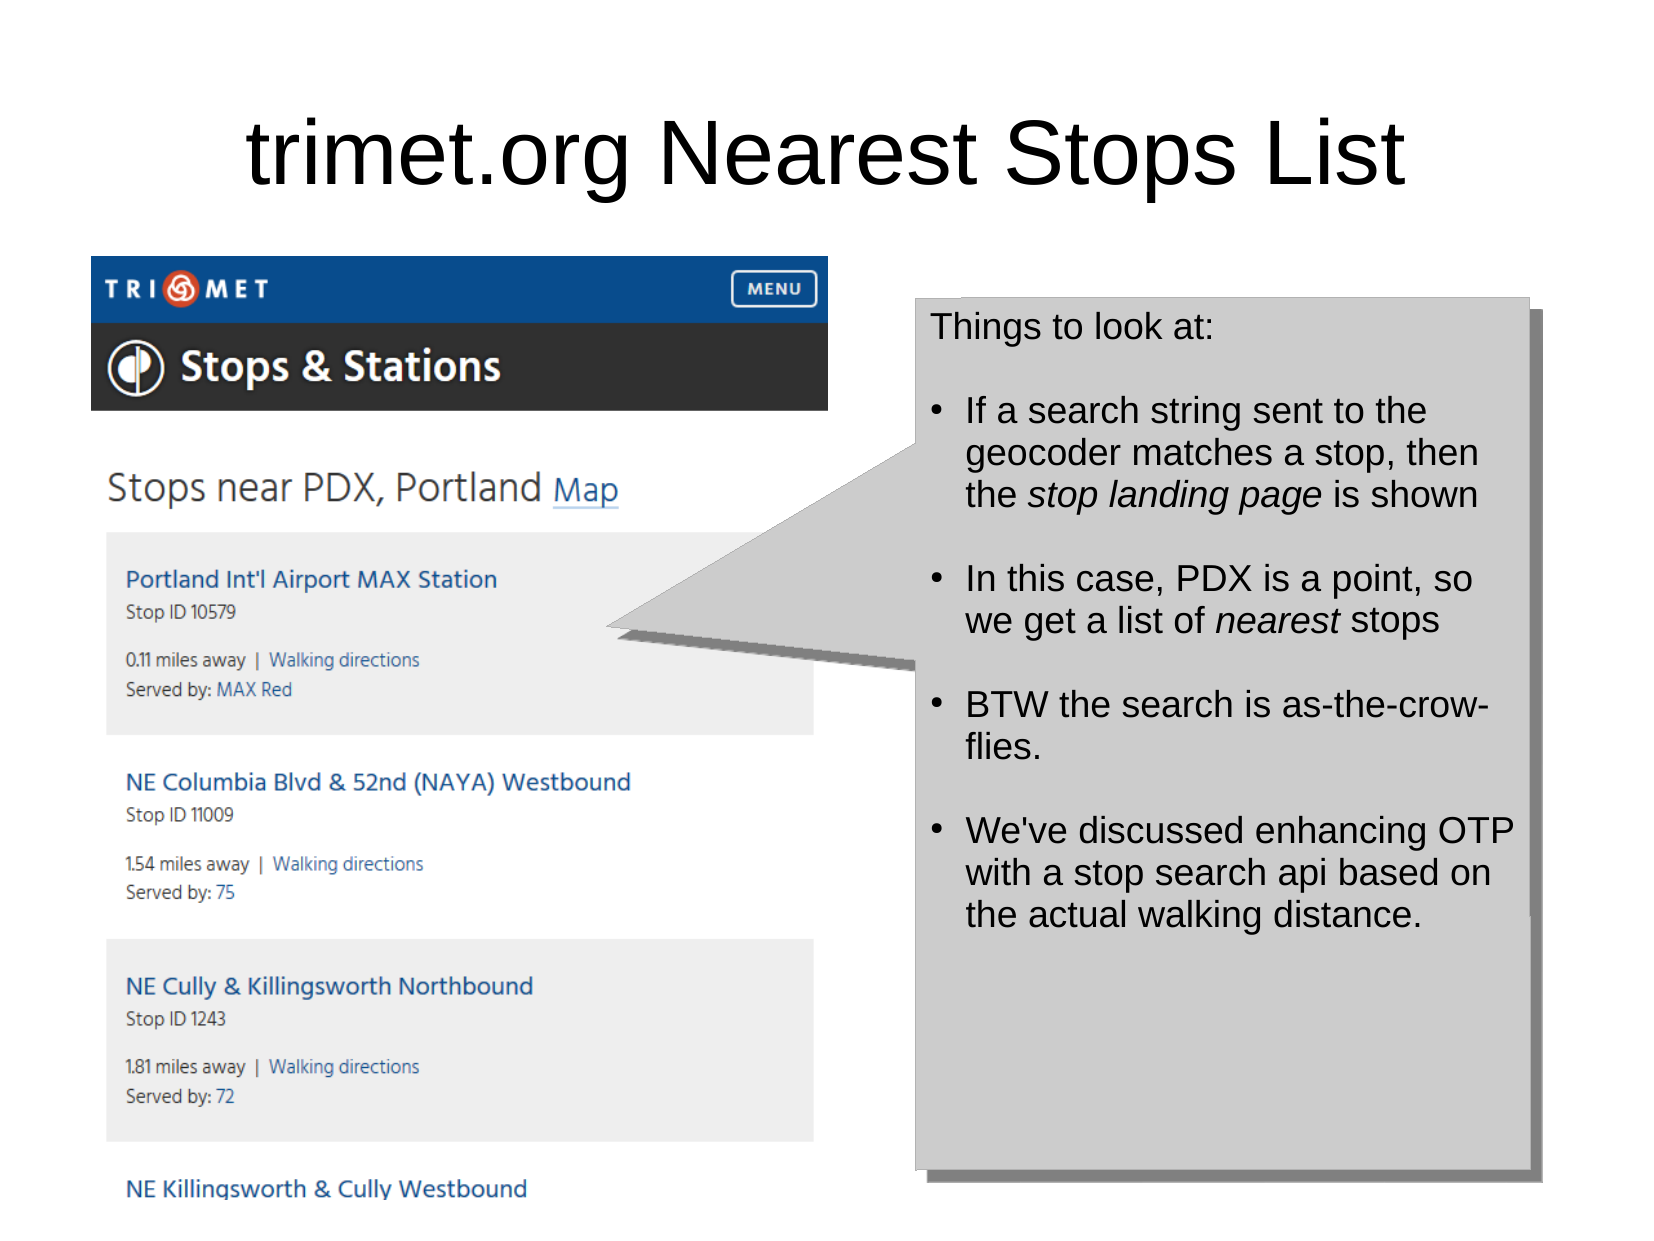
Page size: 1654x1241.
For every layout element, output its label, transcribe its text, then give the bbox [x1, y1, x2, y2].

picture [91, 256, 828, 1200]
text_box Things to look at: If a search string sent to the geocoder matches a stop, then the stop landing page is shown In this case, PDX is a point, so we get a list of nearest stops BTW the search is as-the-crow-flies. We've discussed enhancing OTP with a stop search api based on the actual walking distance. [606, 297, 1531, 1171]
title trimet.org Nearest Stops List [82, 49, 1571, 257]
